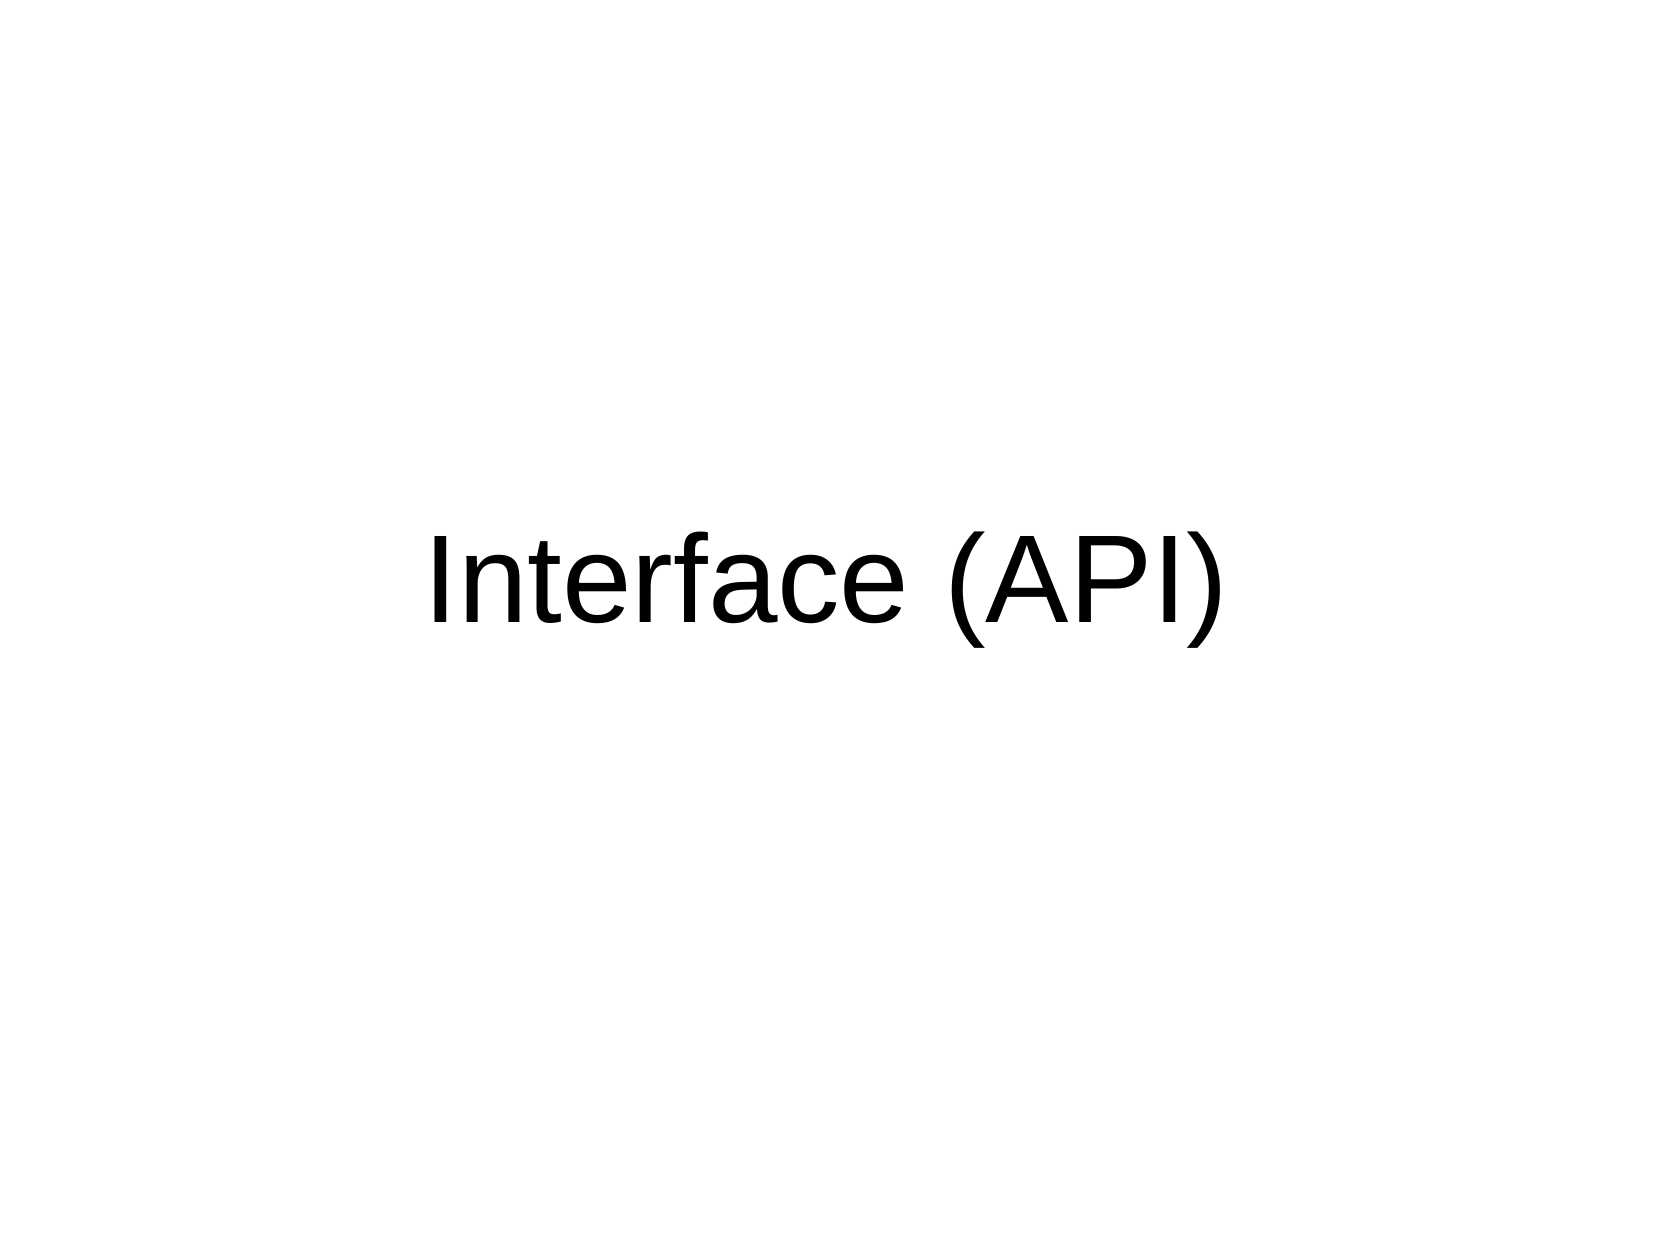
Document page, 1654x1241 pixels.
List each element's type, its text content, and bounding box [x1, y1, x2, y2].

subtitle Interface (API) [82, 49, 1571, 1109]
